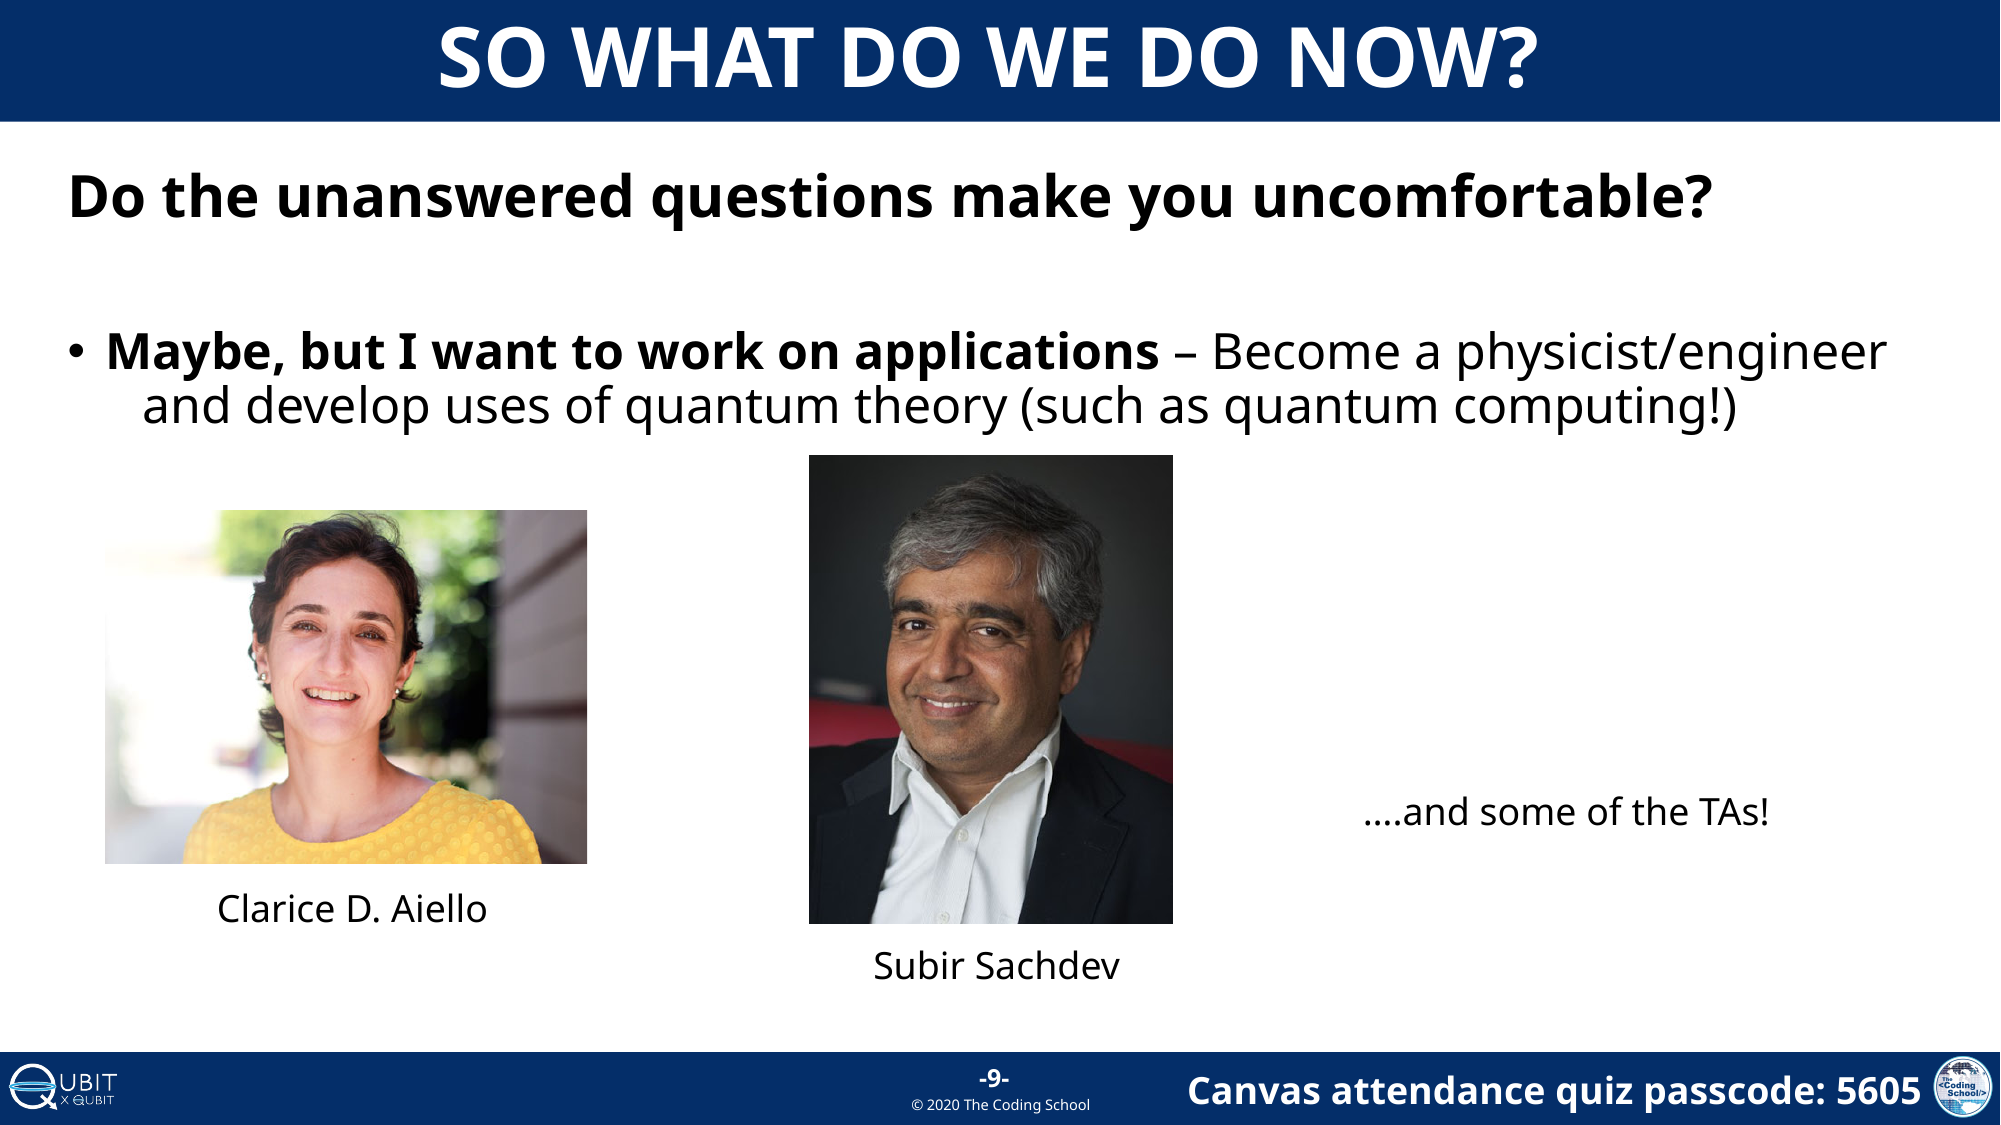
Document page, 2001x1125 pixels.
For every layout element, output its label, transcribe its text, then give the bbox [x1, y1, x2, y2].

text_box -9- [945, 1050, 1044, 1110]
text_box Subir Sachdev [858, 934, 1124, 996]
text_box Clarice D. Aiello [201, 877, 491, 939]
text_box ….and some of the TAs! [1347, 780, 1764, 841]
title SO what do we do now? [0, 0, 2000, 122]
picture [105, 510, 588, 864]
picture [809, 455, 1173, 924]
list Do the unanswered questions make you uncomfortable? Maybe, but I want to work on applications – Become a physicist/engineer and develop uses of quantum theory (such as quantum computing!) [52, 159, 1940, 1014]
